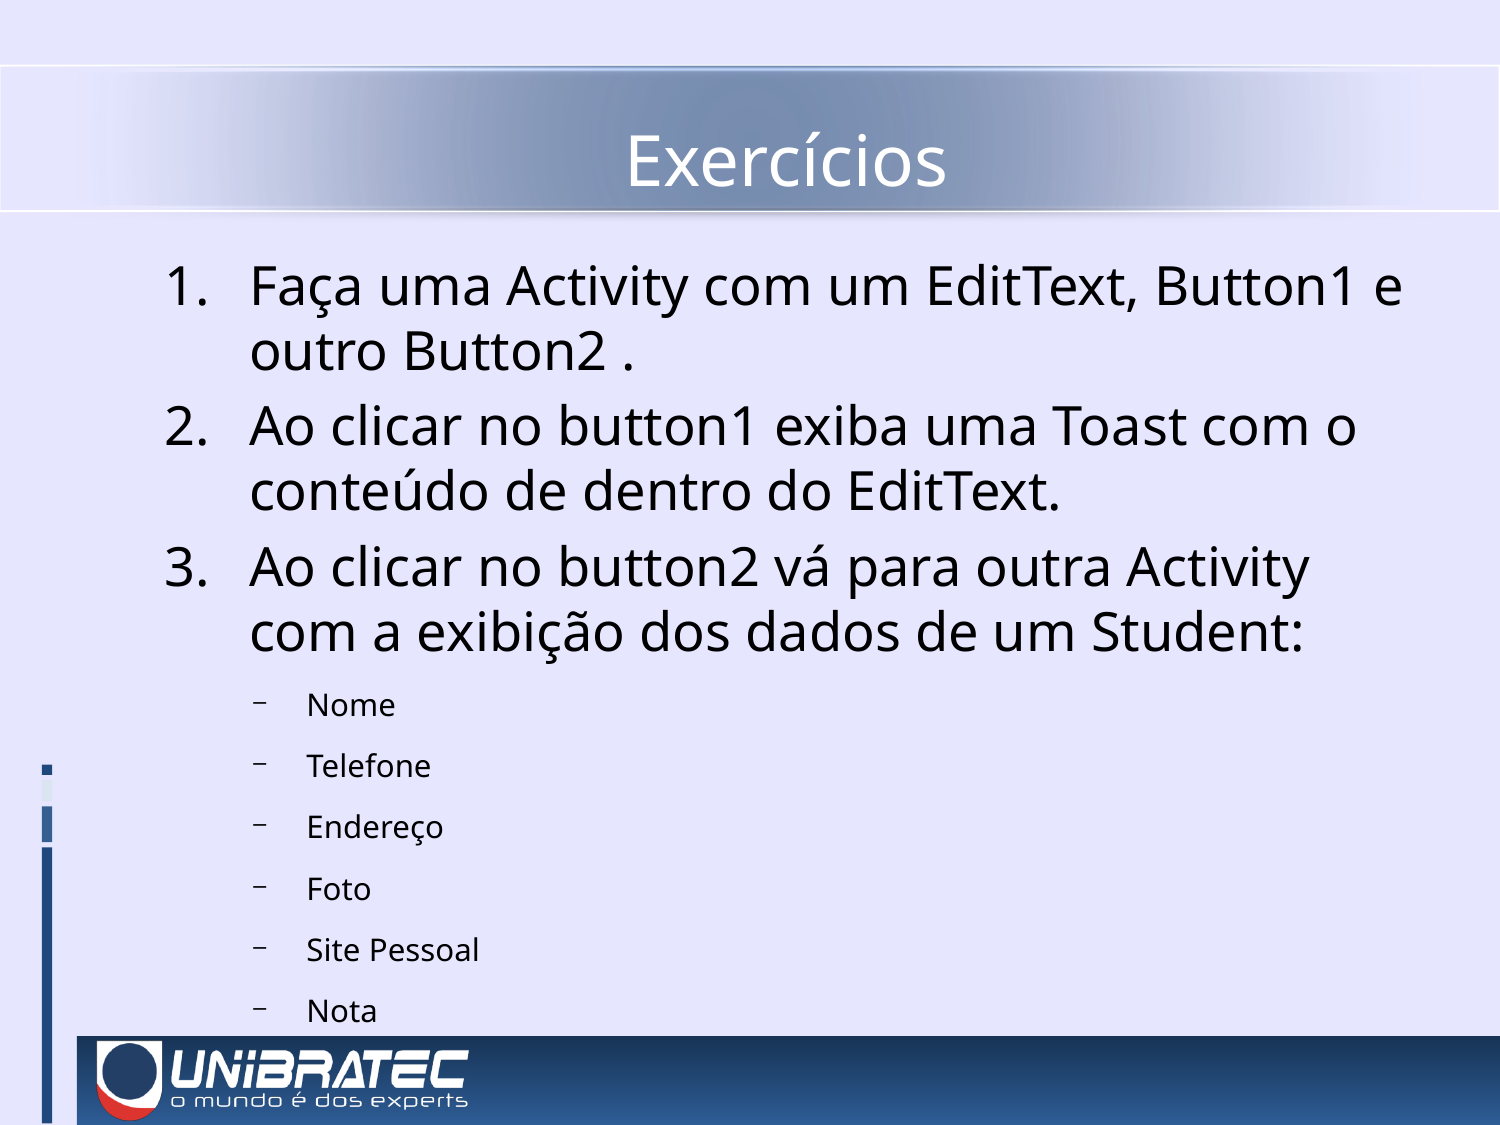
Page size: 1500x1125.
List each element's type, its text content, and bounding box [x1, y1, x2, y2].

picture [0, 58, 1500, 227]
picture [96, 1040, 469, 1121]
list Faça uma Activity com um EditText, Button1 e outro Button2 . Ao clicar no button1 exiba uma Toast com o conteúdo de dentro do EditText. Ao clicar no button2 vá para outra Activity com a exibição dos dados de um Student: Nome Telefone Endereço Foto Site Pessoal Nota [150, 243, 1424, 993]
title Exercícios [150, 84, 1424, 233]
